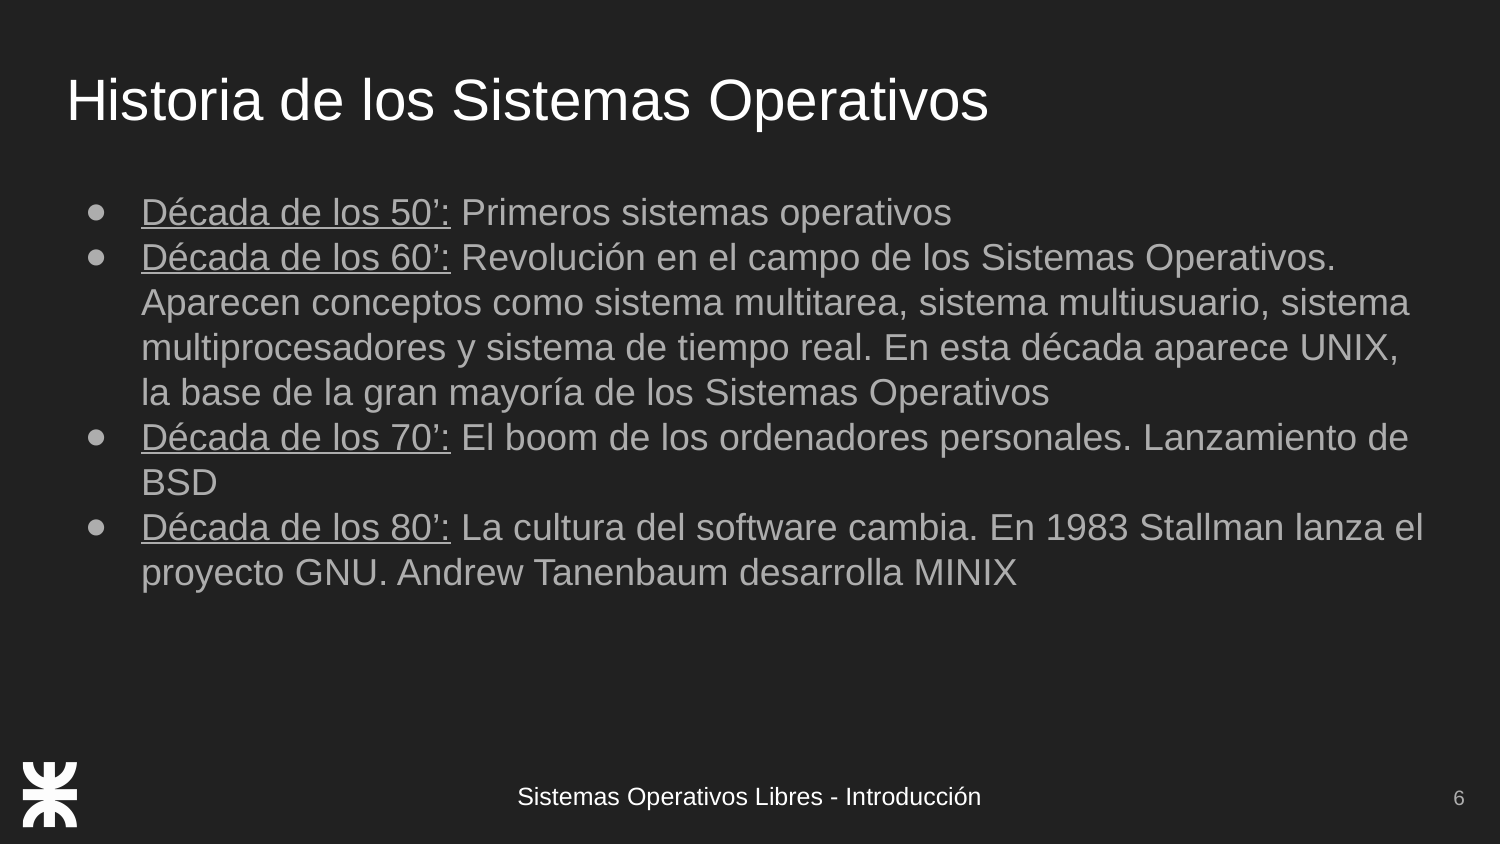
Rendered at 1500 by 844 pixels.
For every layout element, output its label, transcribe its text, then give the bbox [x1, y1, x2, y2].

slide_number <number> [1389, 764, 1480, 830]
title Historia de los Sistemas Operativos [51, 46, 1449, 141]
picture [22, 762, 77, 829]
title Sistemas Operativos Libres - Introducción [254, 748, 1246, 843]
list Década de los 50’: Primeros sistemas operativos Década de los 60’: Revolución en el campo de los Sistemas Operativos. Aparecen conceptos como sistema multitarea, sistema multiusuario, sistema multiprocesadores y sistema de tiempo real. En esta década aparece UNIX, la base de la gran mayoría de los Sistemas Operativos Década de los 70’: El boom de los ordenadores personales. Lanzamiento de BSD Década de los 80’: La cultura del software cambia. En 1983 Stallman lanza el proyecto GNU. Andrew Tanenbaum desarrolla MINIX [51, 172, 1449, 733]
